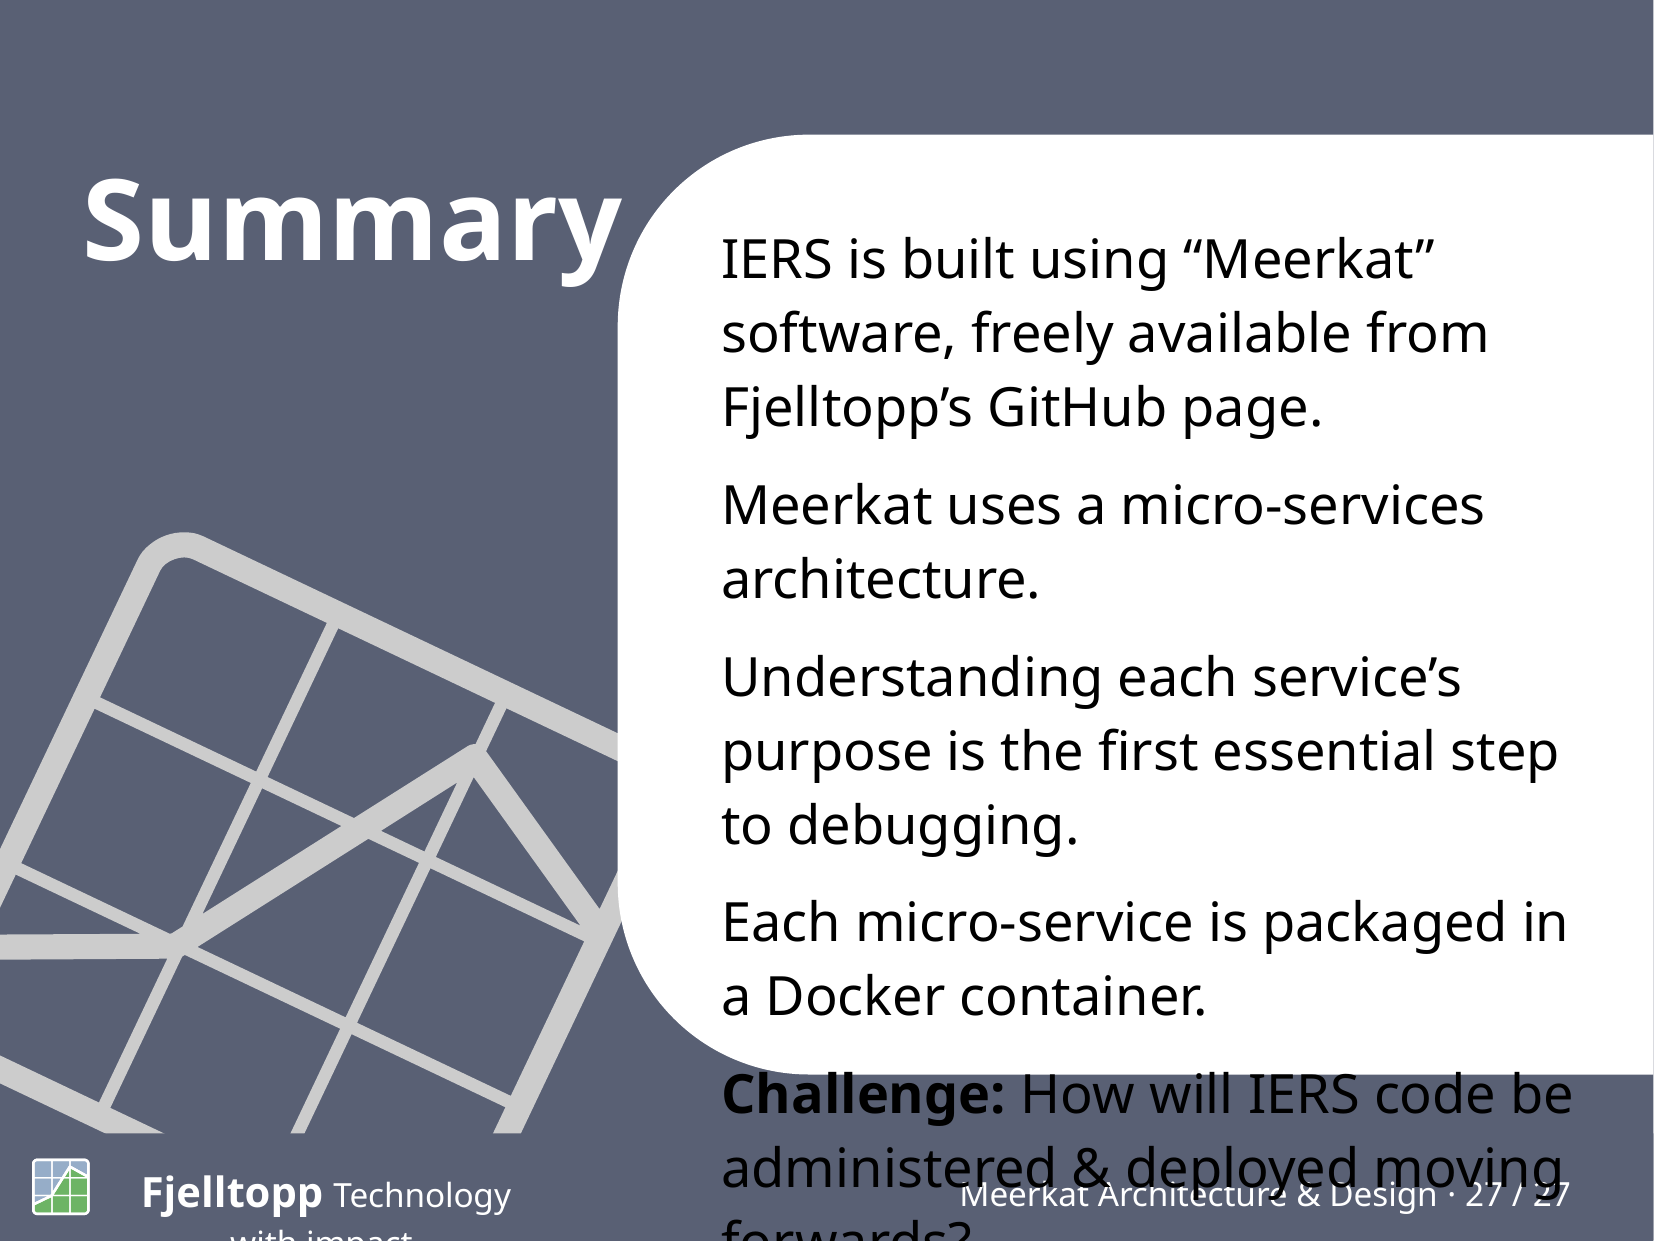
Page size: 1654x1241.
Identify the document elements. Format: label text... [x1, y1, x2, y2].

text_box [0, 134, 1654, 1241]
text_box [898, 1235, 912, 1241]
text_box · <number> / 27 [699, 1171, 1571, 1214]
text_box [748, 1235, 763, 1241]
title Summary [82, 113, 1571, 321]
text_box IERS is built using “Meerkat” software, freely available from Fjelltopp’s GitHub page. Meerkat uses a micro-services architecture. Understanding each service’s purpose is the first essential step to debugging. Each micro-service is packaged in a Docker container. Challenge: How will IERS code be administered & deployed moving forwards? [706, 213, 1626, 1004]
text_box Fjelltopp Technology with impact. [89, 1155, 563, 1224]
